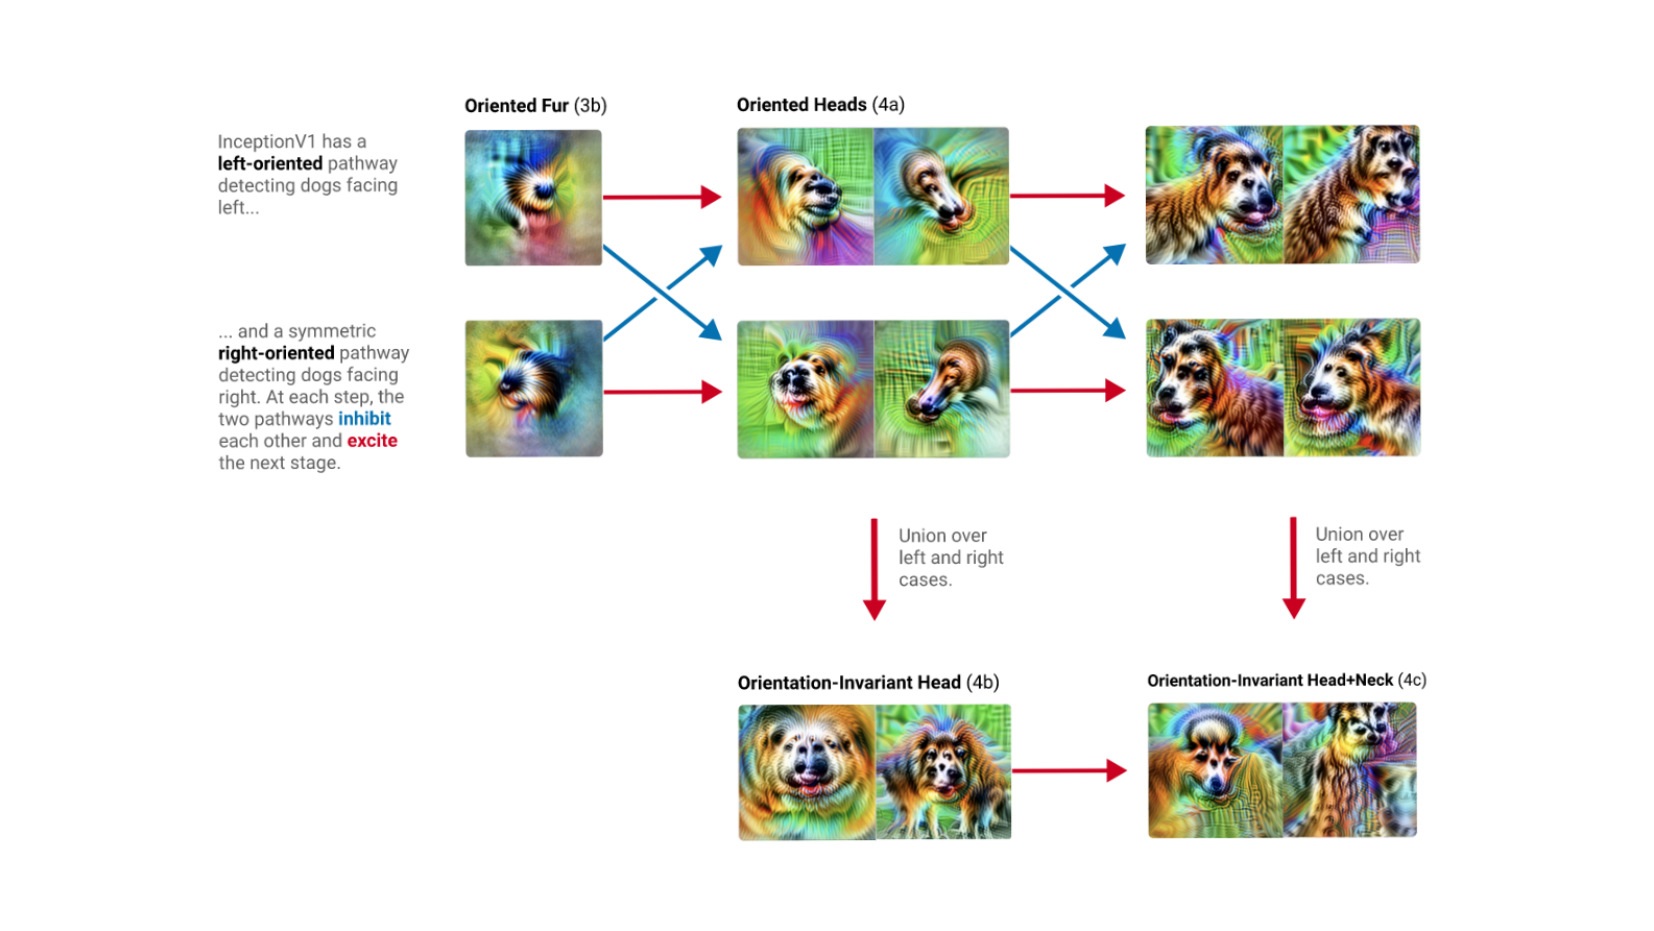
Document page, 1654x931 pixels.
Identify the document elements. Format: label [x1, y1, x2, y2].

picture [189, 59, 1510, 883]
